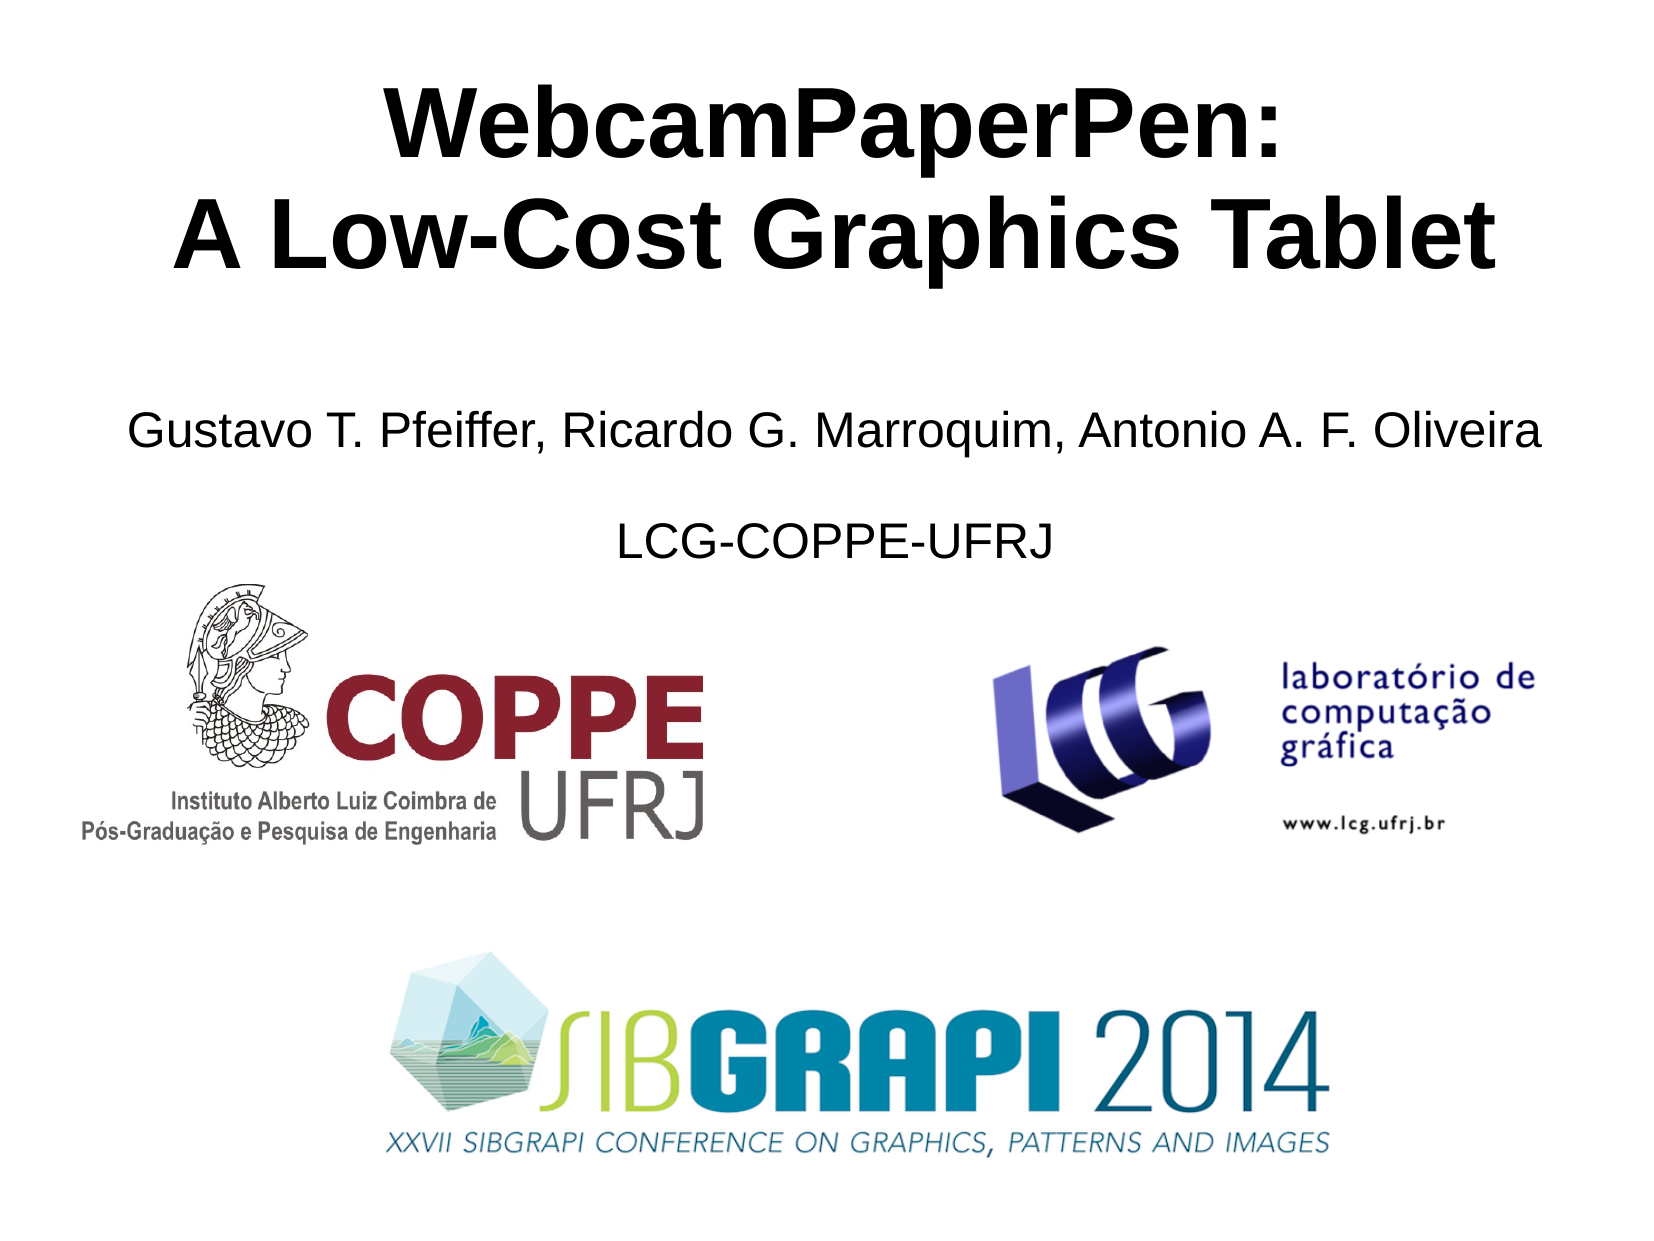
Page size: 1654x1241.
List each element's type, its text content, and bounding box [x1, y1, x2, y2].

text_box WebcamPaperPen: A Low-Cost Graphics Tablet Gustavo T. Pfeiffer, Ricardo G. Marroquim, Antonio A. F. Oliveira LCG-COPPE-UFRJ [112, 59, 1589, 1191]
picture [934, 637, 1625, 845]
picture [82, 584, 703, 845]
picture [283, 946, 1436, 1176]
